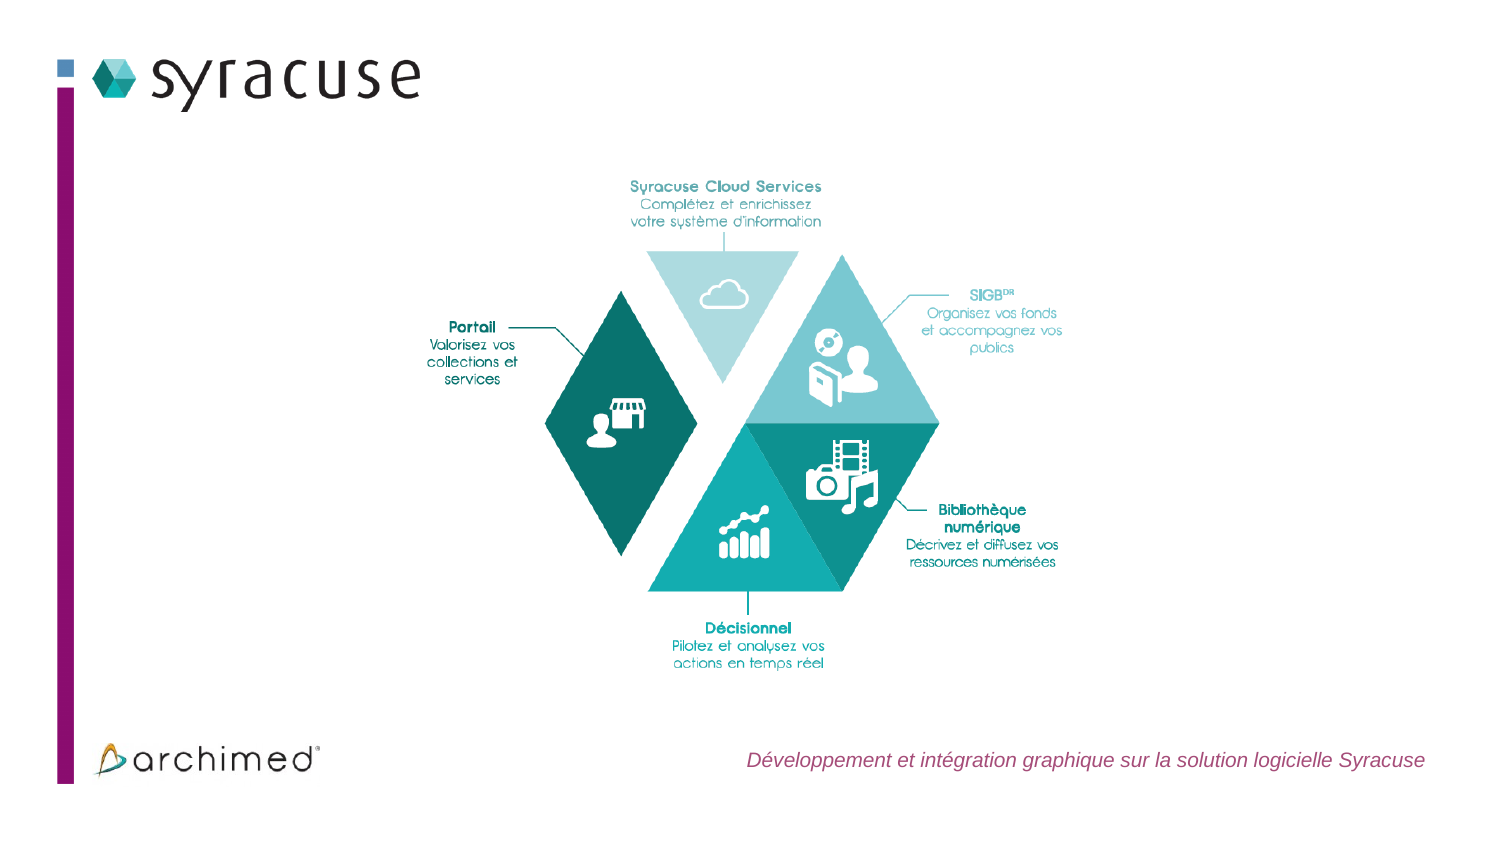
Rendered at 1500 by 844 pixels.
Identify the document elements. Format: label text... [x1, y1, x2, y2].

title Développement et intégration graphique sur la solution logicielle Syracuse [320, 743, 1441, 787]
picture [390, 161, 1110, 672]
picture [57, 59, 74, 785]
picture [92, 59, 420, 112]
picture [92, 743, 320, 787]
